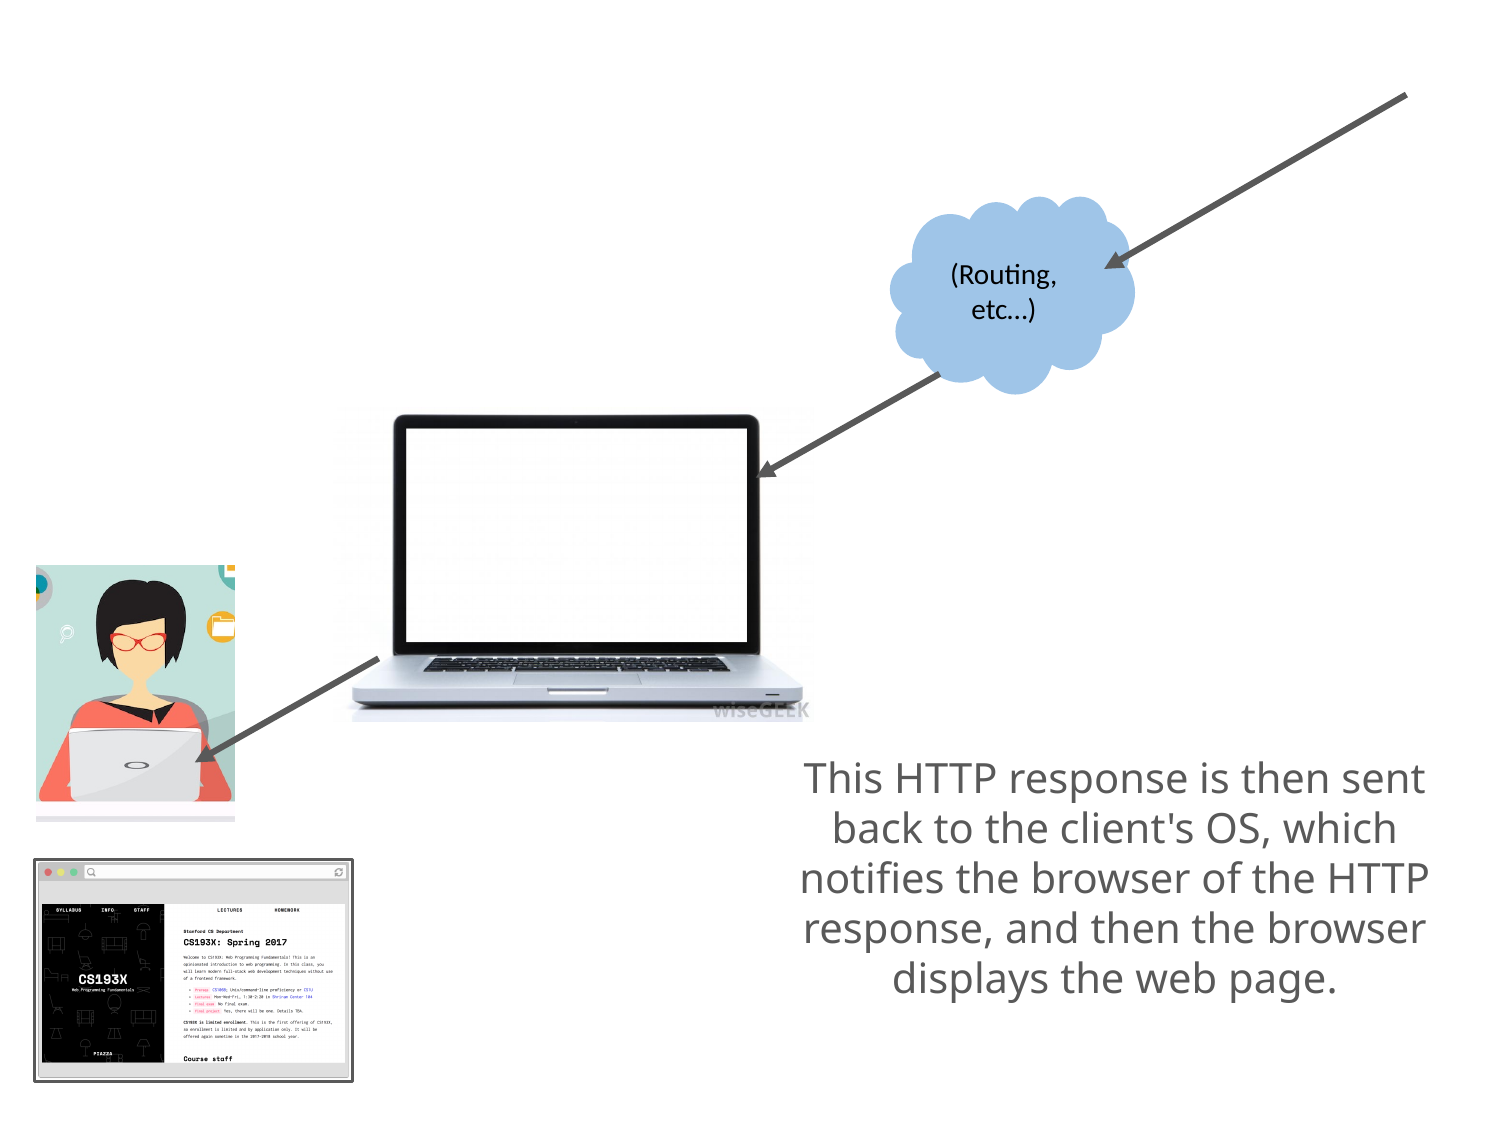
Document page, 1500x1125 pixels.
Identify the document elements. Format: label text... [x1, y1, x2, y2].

picture [333, 407, 814, 722]
list This HTTP response is then sent back to the client's OS, which notifies the browser of the HTTP response, and then the browser displays the web page. [773, 736, 1457, 973]
text_box (Routing, etc…) [889, 196, 1136, 395]
picture [36, 860, 351, 1080]
picture [36, 565, 235, 822]
